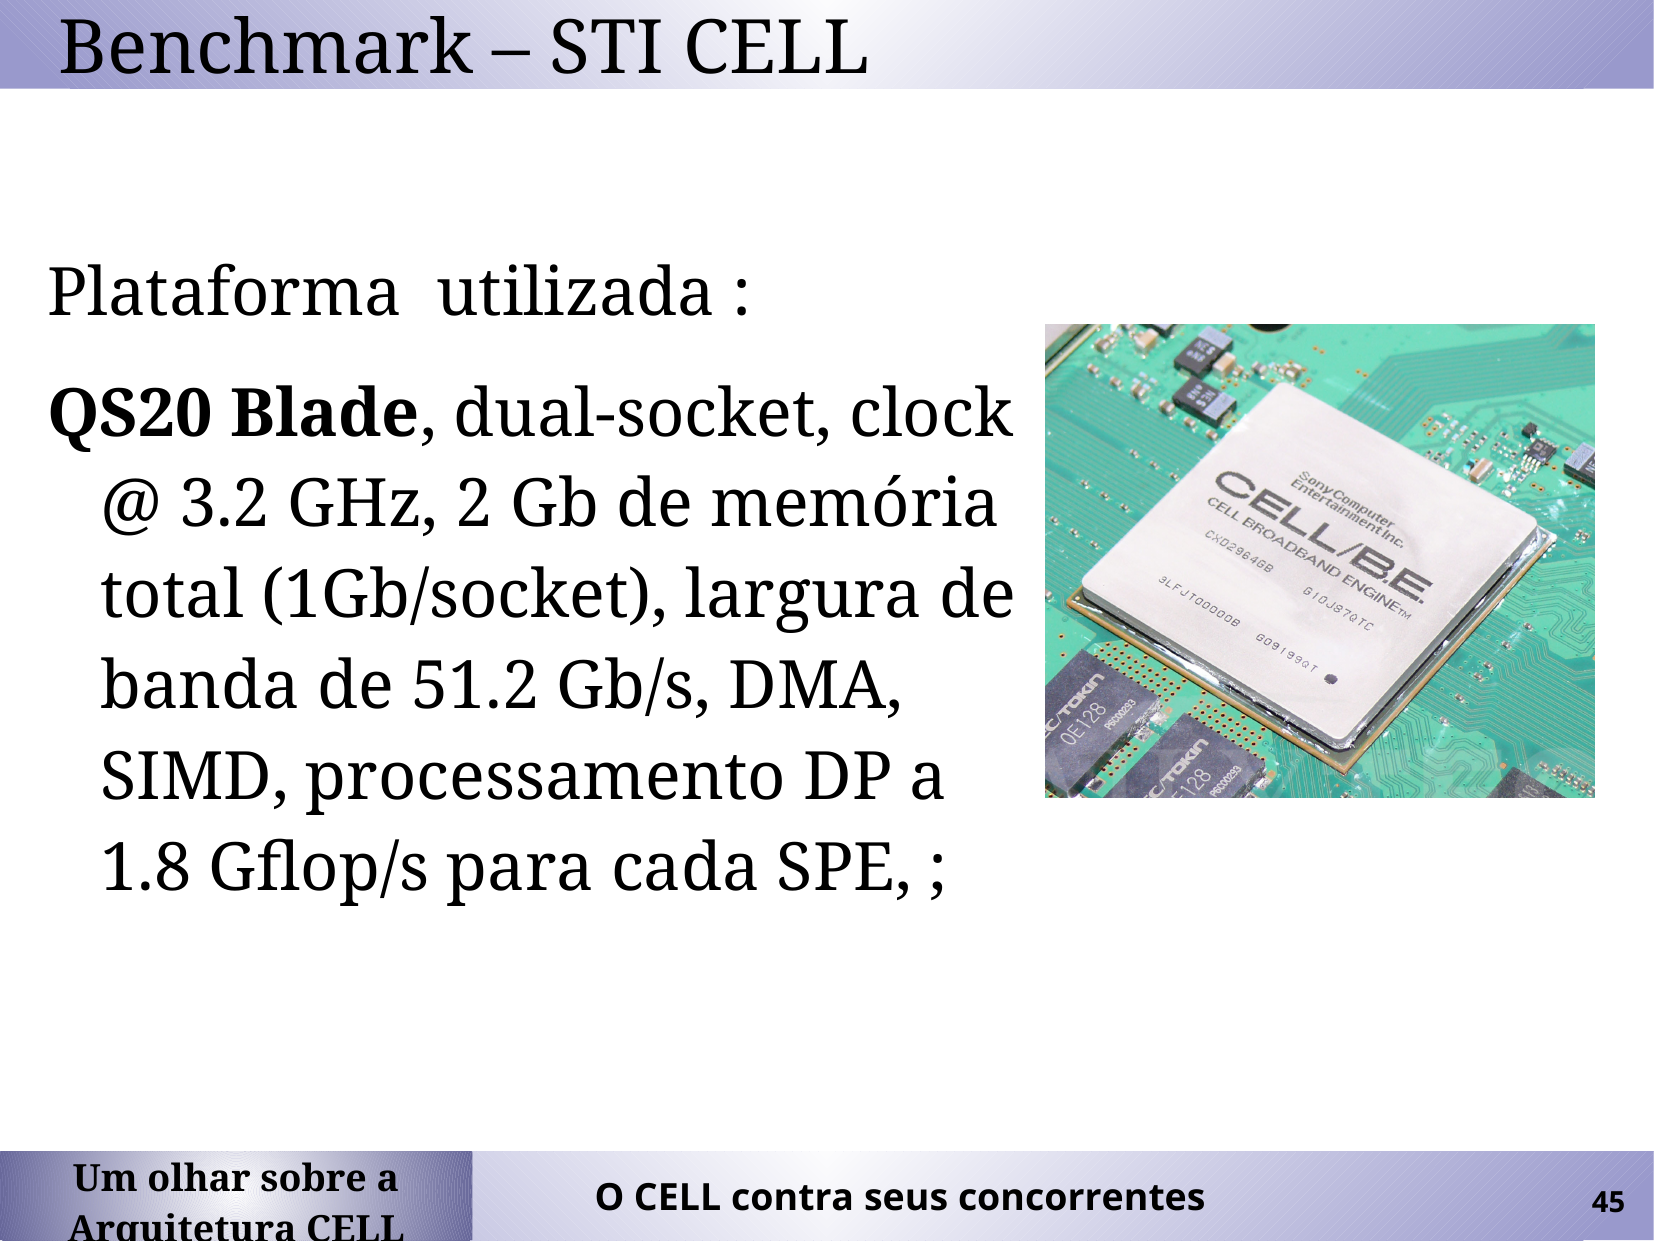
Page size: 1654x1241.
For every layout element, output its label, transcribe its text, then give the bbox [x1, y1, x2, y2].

list Plataforma utilizada : QS20 Blade, dual-socket, clock @ 3.2 GHz, 2 Gb de memória total (1Gb/socket), largura de banda de 51.2 Gb/s, DMA, SIMD, processamento DP a 1.8 Gflop/s para cada SPE, ; [29, 244, 1034, 1093]
picture [1045, 324, 1595, 798]
text_box O CELL contra seus concorrentes [501, 1151, 1300, 1241]
title Benchmark – STI CELL [59, 0, 1447, 89]
